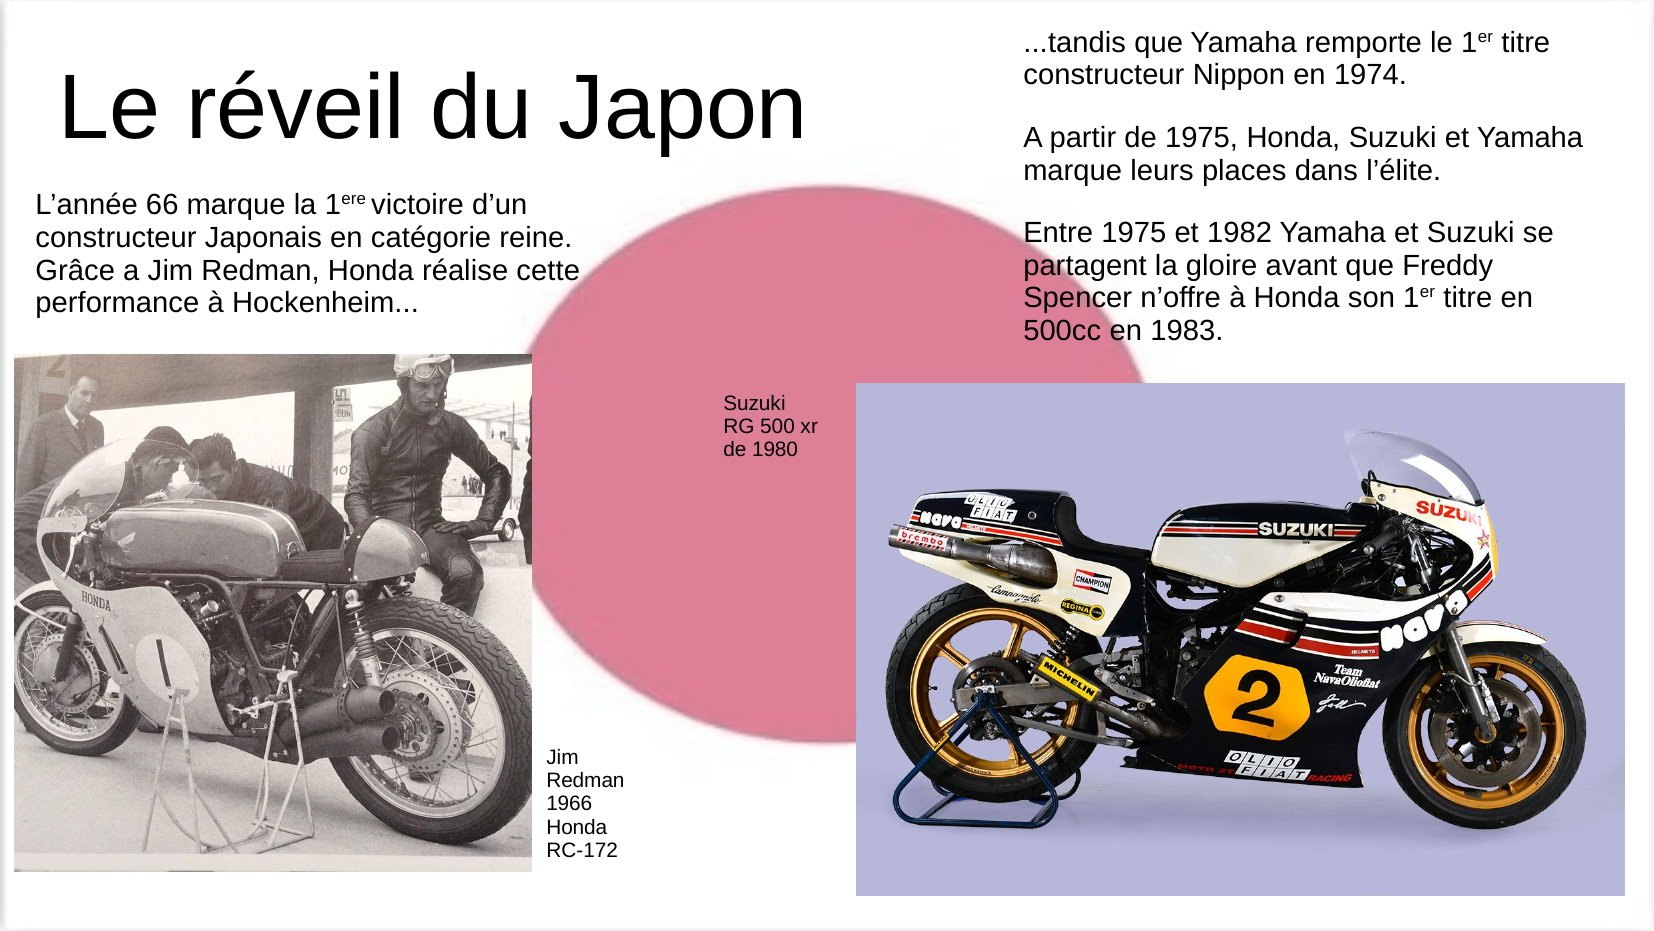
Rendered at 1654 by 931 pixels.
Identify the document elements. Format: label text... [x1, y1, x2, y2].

title Le réveil du Japon [29, 29, 839, 185]
text_box ...tandis que Yamaha remporte le 1er titre constructeur Nippon en 1974. A partir de 1975, Honda, Suzuki et Yamaha marque leurs places dans l’élite. Entre 1975 et 1982 Yamaha et Suzuki se partagent la gloire avant que Freddy Spencer n’offre à Honda son 1er titre en 500cc en 1983. [937, 18, 1625, 355]
text_box Suzuki RG 500 xr de 1980 [708, 383, 857, 473]
text_box Jim Redman 1966 Honda RC-172 [531, 738, 739, 886]
list L’année 66 marque la 1ere victoire d’un constructeur Japonais en catégorie reine. Grâce a Jim Redman, Honda réalise cette performance à Hockenheim... [0, 188, 650, 355]
picture [0, 0, 1654, 931]
